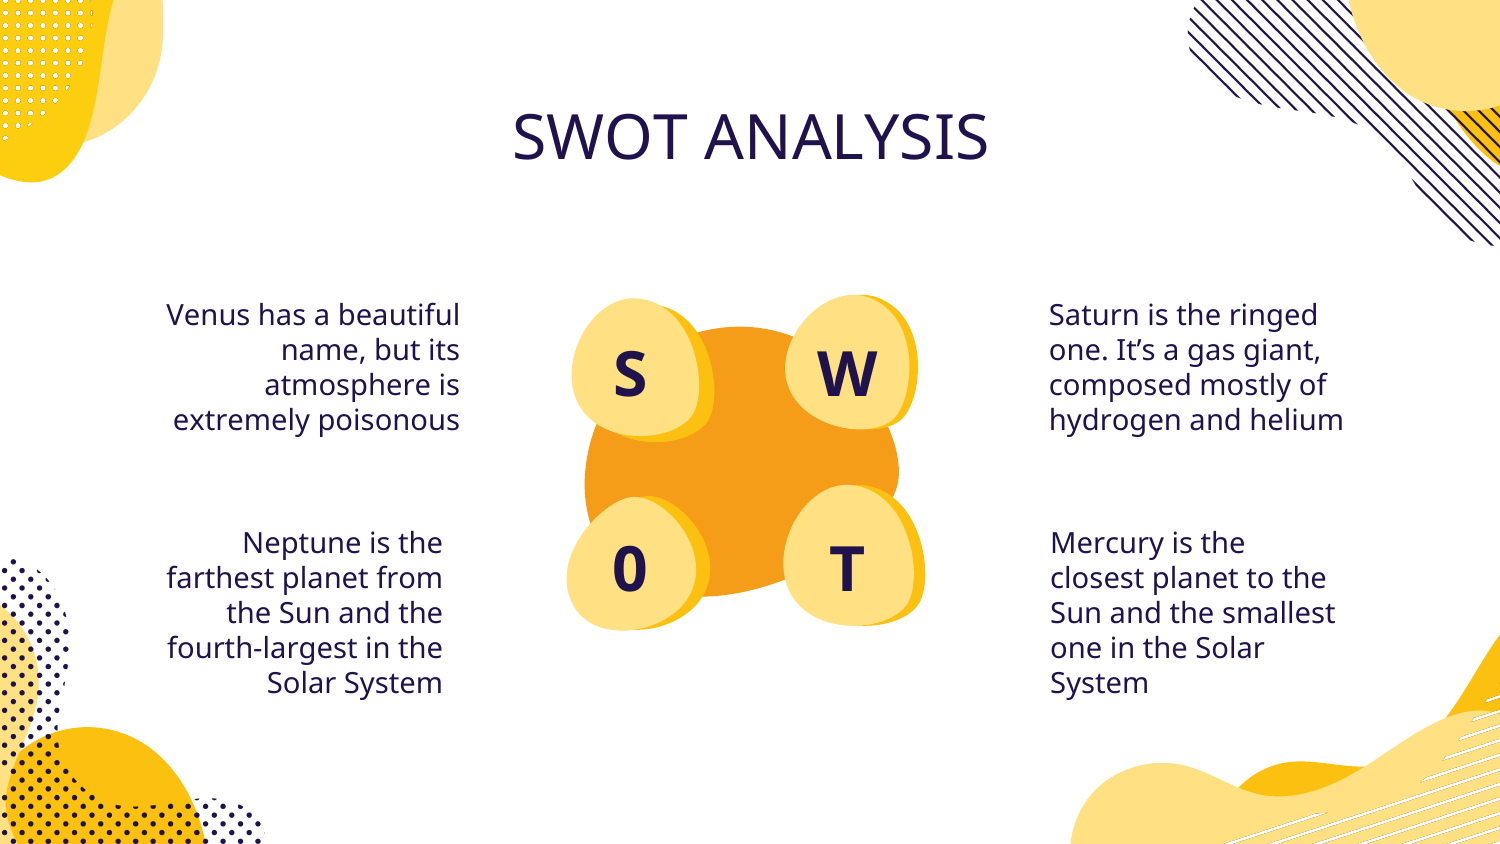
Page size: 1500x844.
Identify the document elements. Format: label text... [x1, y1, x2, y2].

text_box [584, 298, 926, 626]
text_box [566, 542, 577, 611]
subtitle Mercury is the closest planet to the Sun and the smallest one in the Solar System [1035, 509, 1363, 660]
subtitle S [577, 319, 683, 425]
text_box [584, 619, 679, 631]
subtitle Venus has a beautiful name, but its atmosphere is extremely poisonous [151, 281, 479, 432]
subtitle Neptune is the farthest planet from the Sun and the fourth-largest in the Solar System [151, 509, 479, 660]
subtitle T [794, 513, 900, 619]
text_box [571, 346, 577, 402]
subtitle W [794, 319, 900, 425]
subtitle Saturn is the ringed one. It’s a gas giant, composed mostly of hydrogen and helium [1034, 281, 1362, 432]
subtitle 0 [577, 513, 683, 619]
text_box [805, 294, 919, 421]
title SWOT ANALYSIS [151, 82, 1352, 173]
